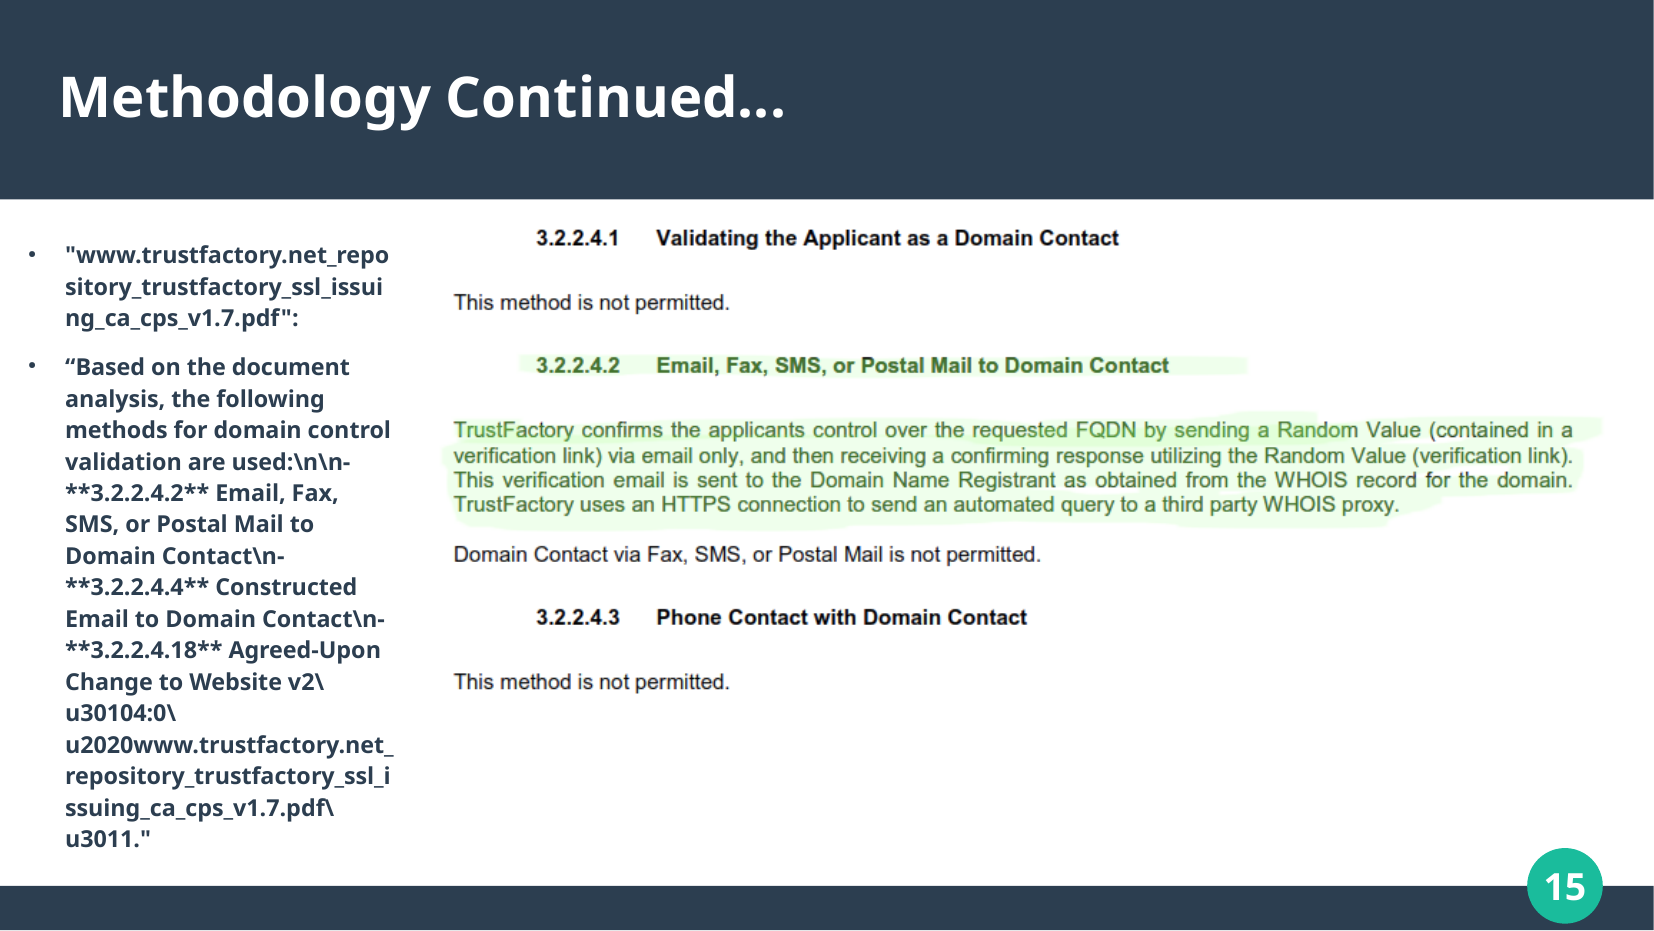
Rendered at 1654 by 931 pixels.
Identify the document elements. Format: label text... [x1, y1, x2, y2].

list "www.trustfactory.net_repository_trustfactory_ssl_issuing_ca_cps_v1.7.pdf": “Based on the document analysis, the following methods for domain control validation are used:\n\n- **3.2.2.4.2** Email, Fax, SMS, or Postal Mail to Domain Contact\n- **3.2.2.4.4** Constructed Email to Domain Contact\n- **3.2.2.4.18** Agreed-Upon Change to Website v2\u30104:0\u2020www.trustfactory.net_repository_trustfactory_ssl_issuing_ca_cps_v1.7.pdf\u3011." [15, 239, 399, 863]
title Methodology Continued... [59, 37, 1595, 155]
picture [408, 207, 1635, 708]
